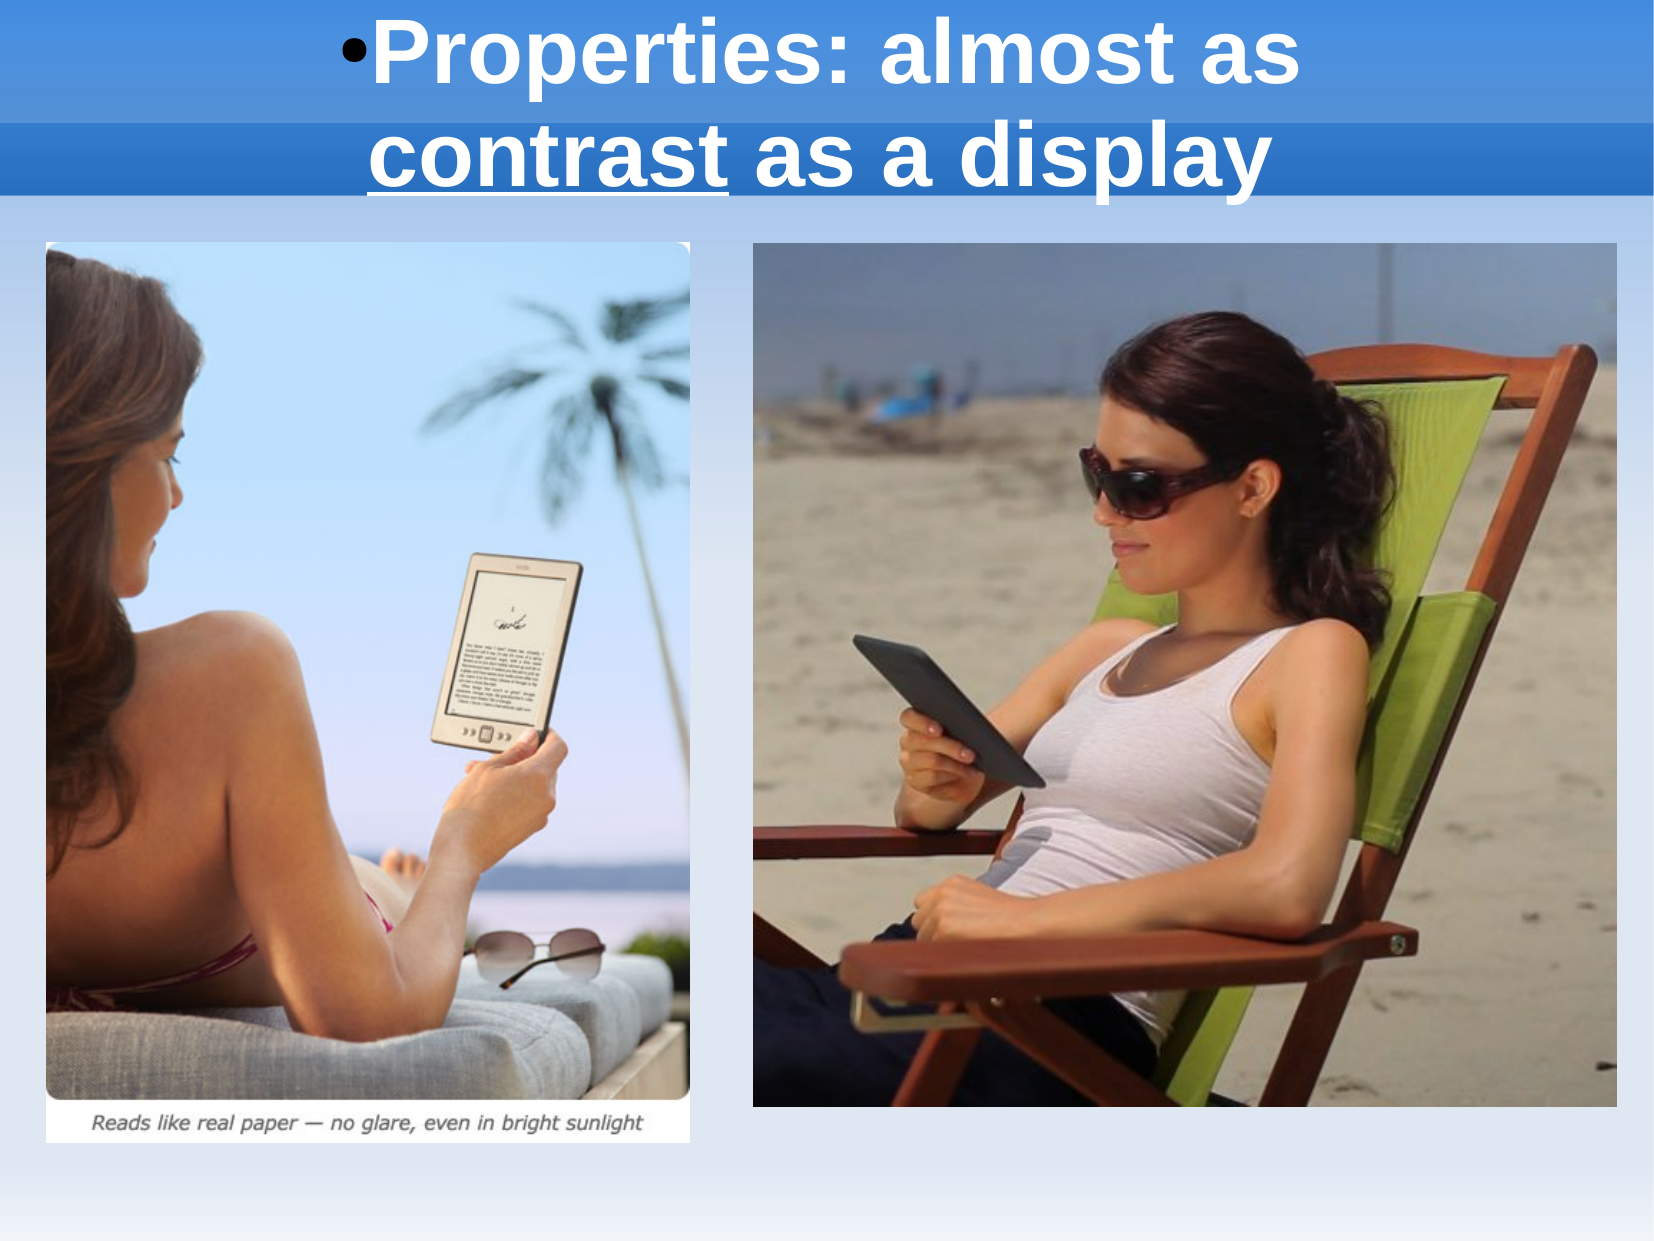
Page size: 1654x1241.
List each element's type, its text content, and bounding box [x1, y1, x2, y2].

title Properties: almost as contrast as a display [76, 1, 1565, 207]
picture [0, 0, 1654, 1241]
